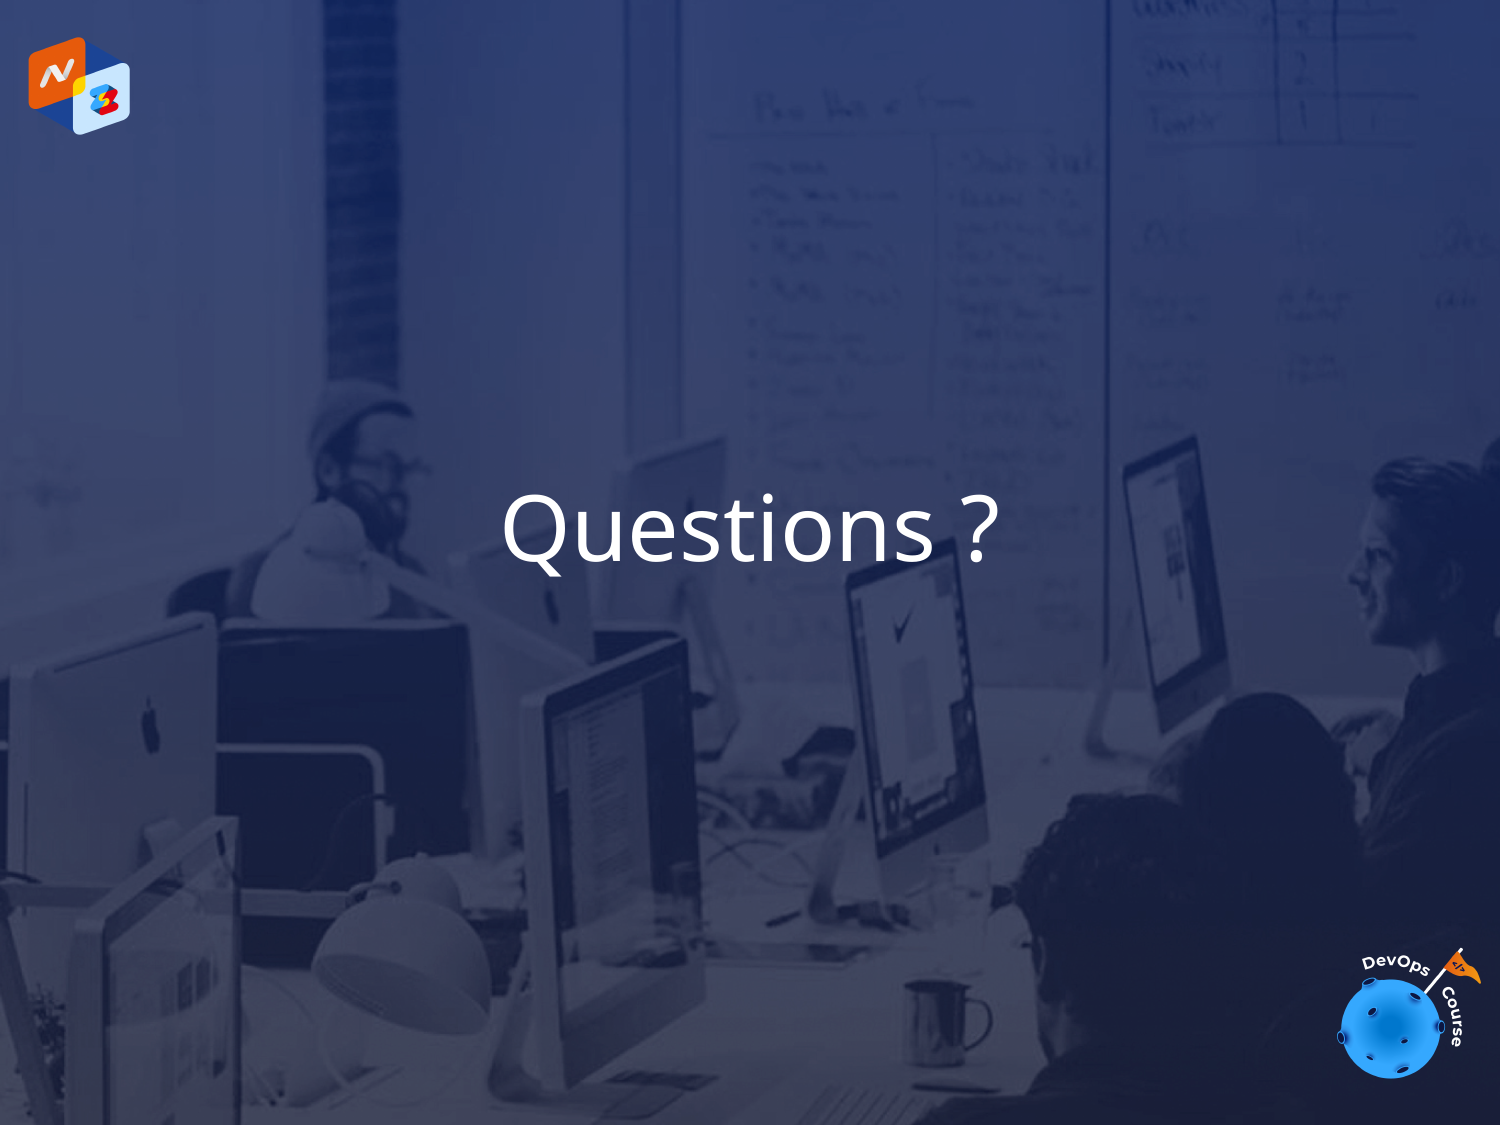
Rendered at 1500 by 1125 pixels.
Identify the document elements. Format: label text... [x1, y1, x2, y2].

title Questions ? [75, 431, 1425, 619]
picture [0, 0, 1500, 1125]
